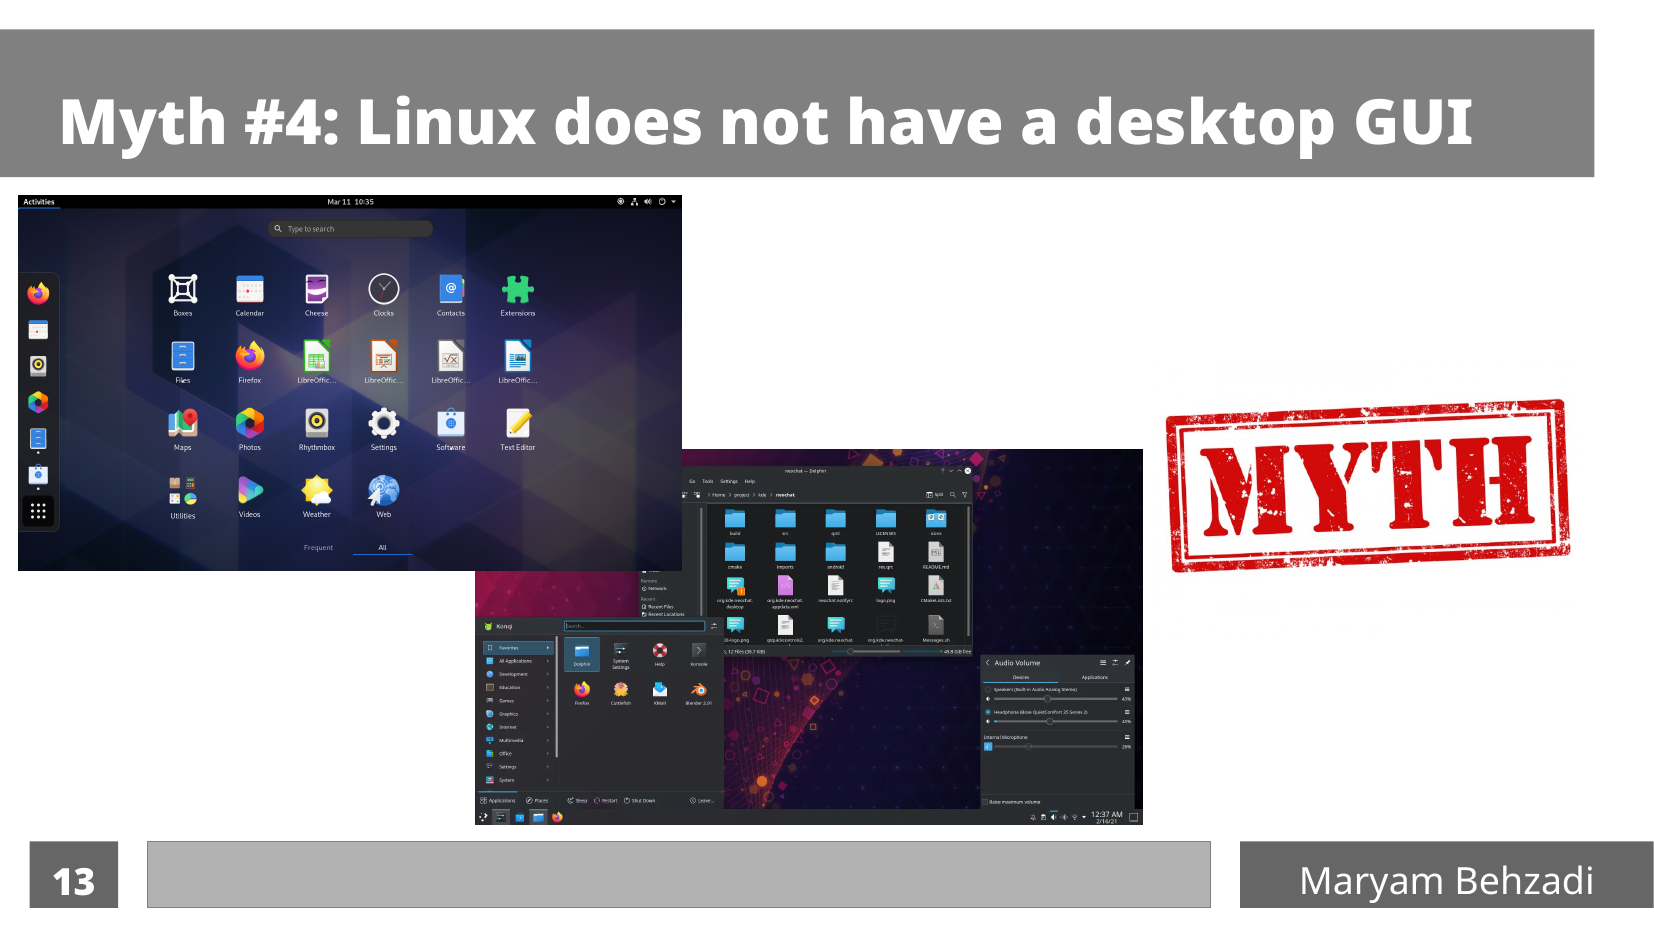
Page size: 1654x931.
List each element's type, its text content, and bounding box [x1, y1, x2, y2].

picture [1156, 356, 1578, 638]
title Myth #4: Linux does not have a desktop GUI [59, 44, 1595, 163]
picture [18, 195, 1143, 826]
